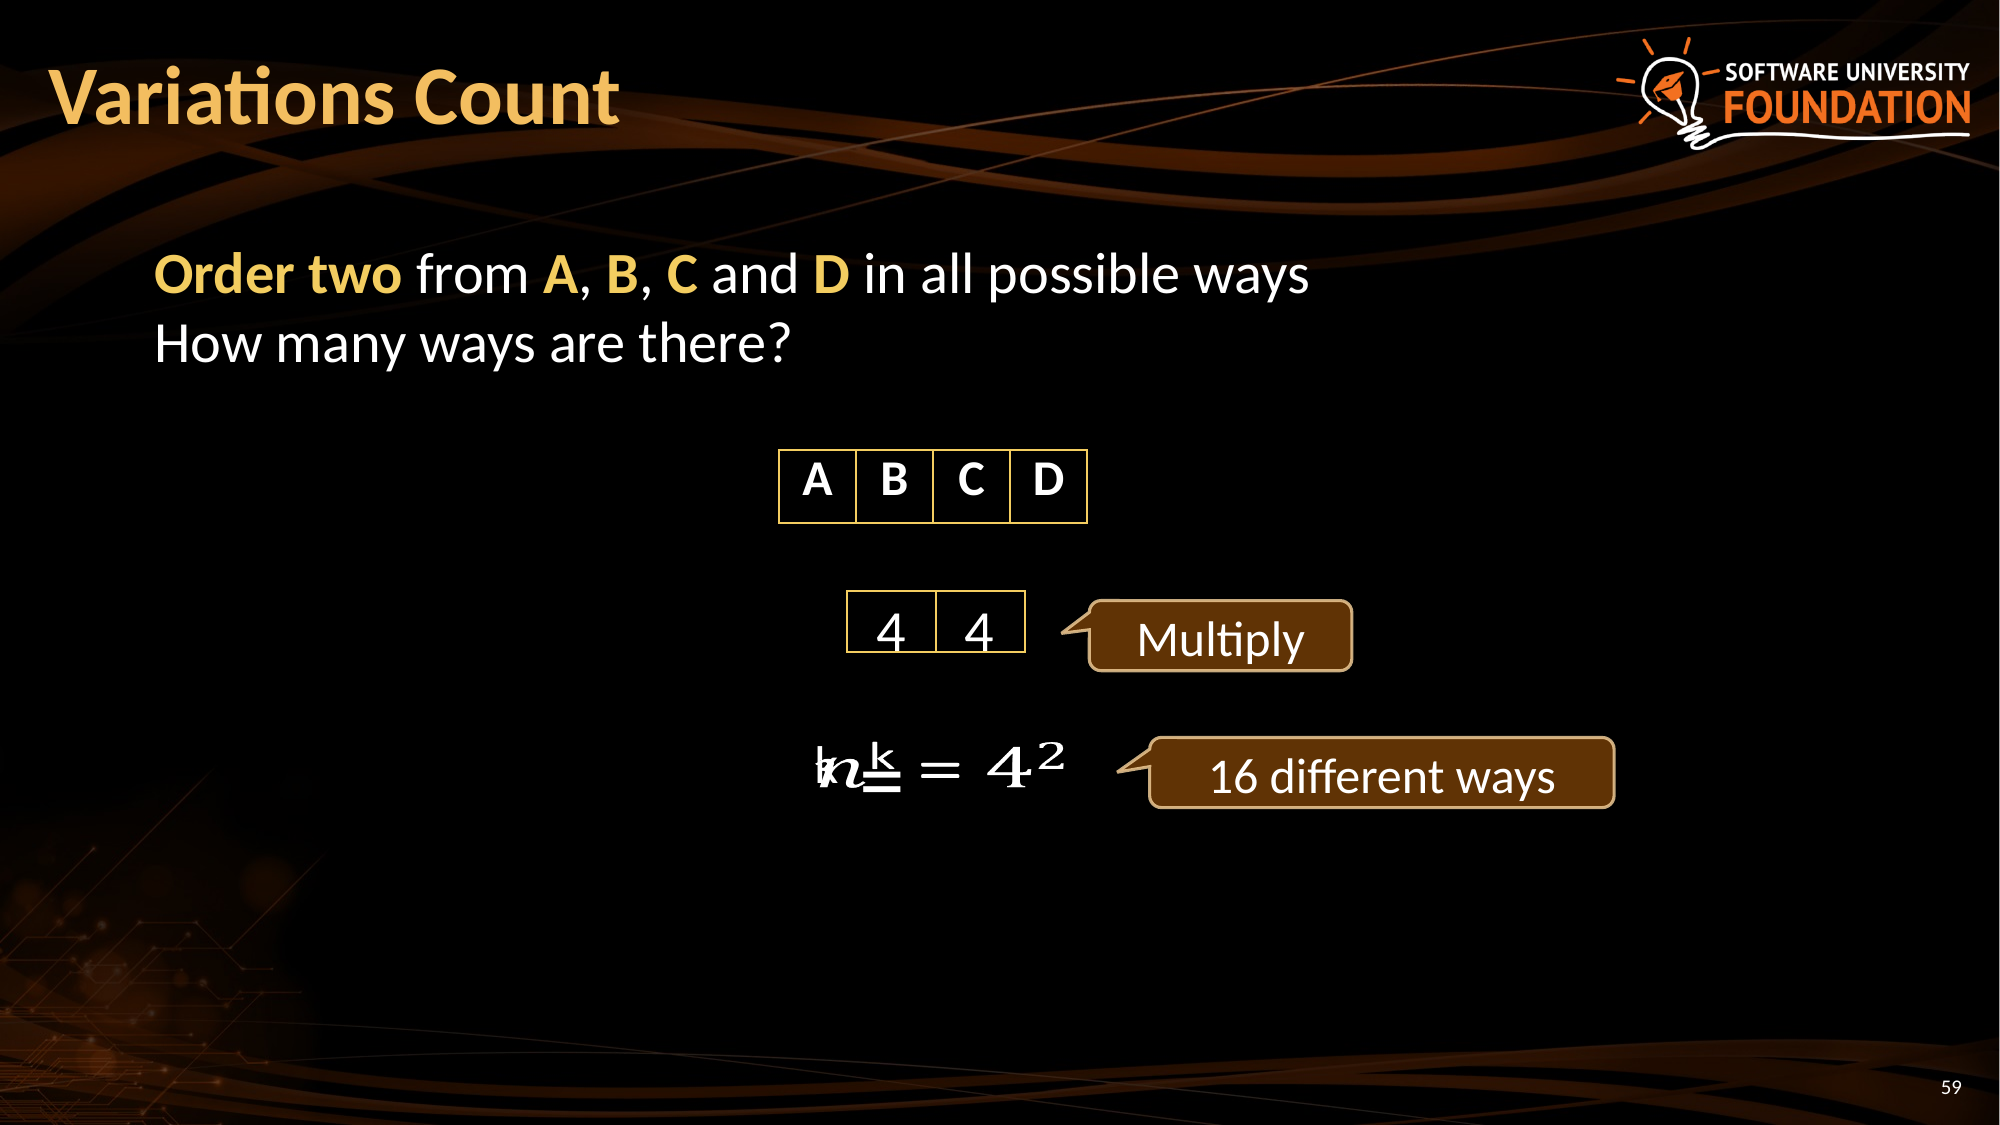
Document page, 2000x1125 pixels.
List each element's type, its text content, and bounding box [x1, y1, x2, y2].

text_box 4 [862, 585, 922, 671]
table_header A [780, 451, 855, 522]
text_box [799, 712, 1113, 839]
table_header B [857, 451, 932, 522]
table_header [922, 592, 935, 651]
table_header [1009, 592, 1024, 651]
text_box Order two from A, B, C and D in all possible ways How many ways are there? [139, 227, 1326, 383]
text_box 4 [949, 585, 1009, 671]
text_box Multiply [1061, 600, 1352, 671]
title Variations Count [30, 6, 1602, 189]
picture [0, 0, 2000, 1125]
slide_number <number> [1897, 1070, 1968, 1103]
table_header [848, 592, 862, 651]
text_box 16 different ways [1117, 737, 1615, 808]
table_header [937, 592, 949, 651]
table_header C [934, 451, 1009, 522]
table_header D [1011, 451, 1086, 522]
